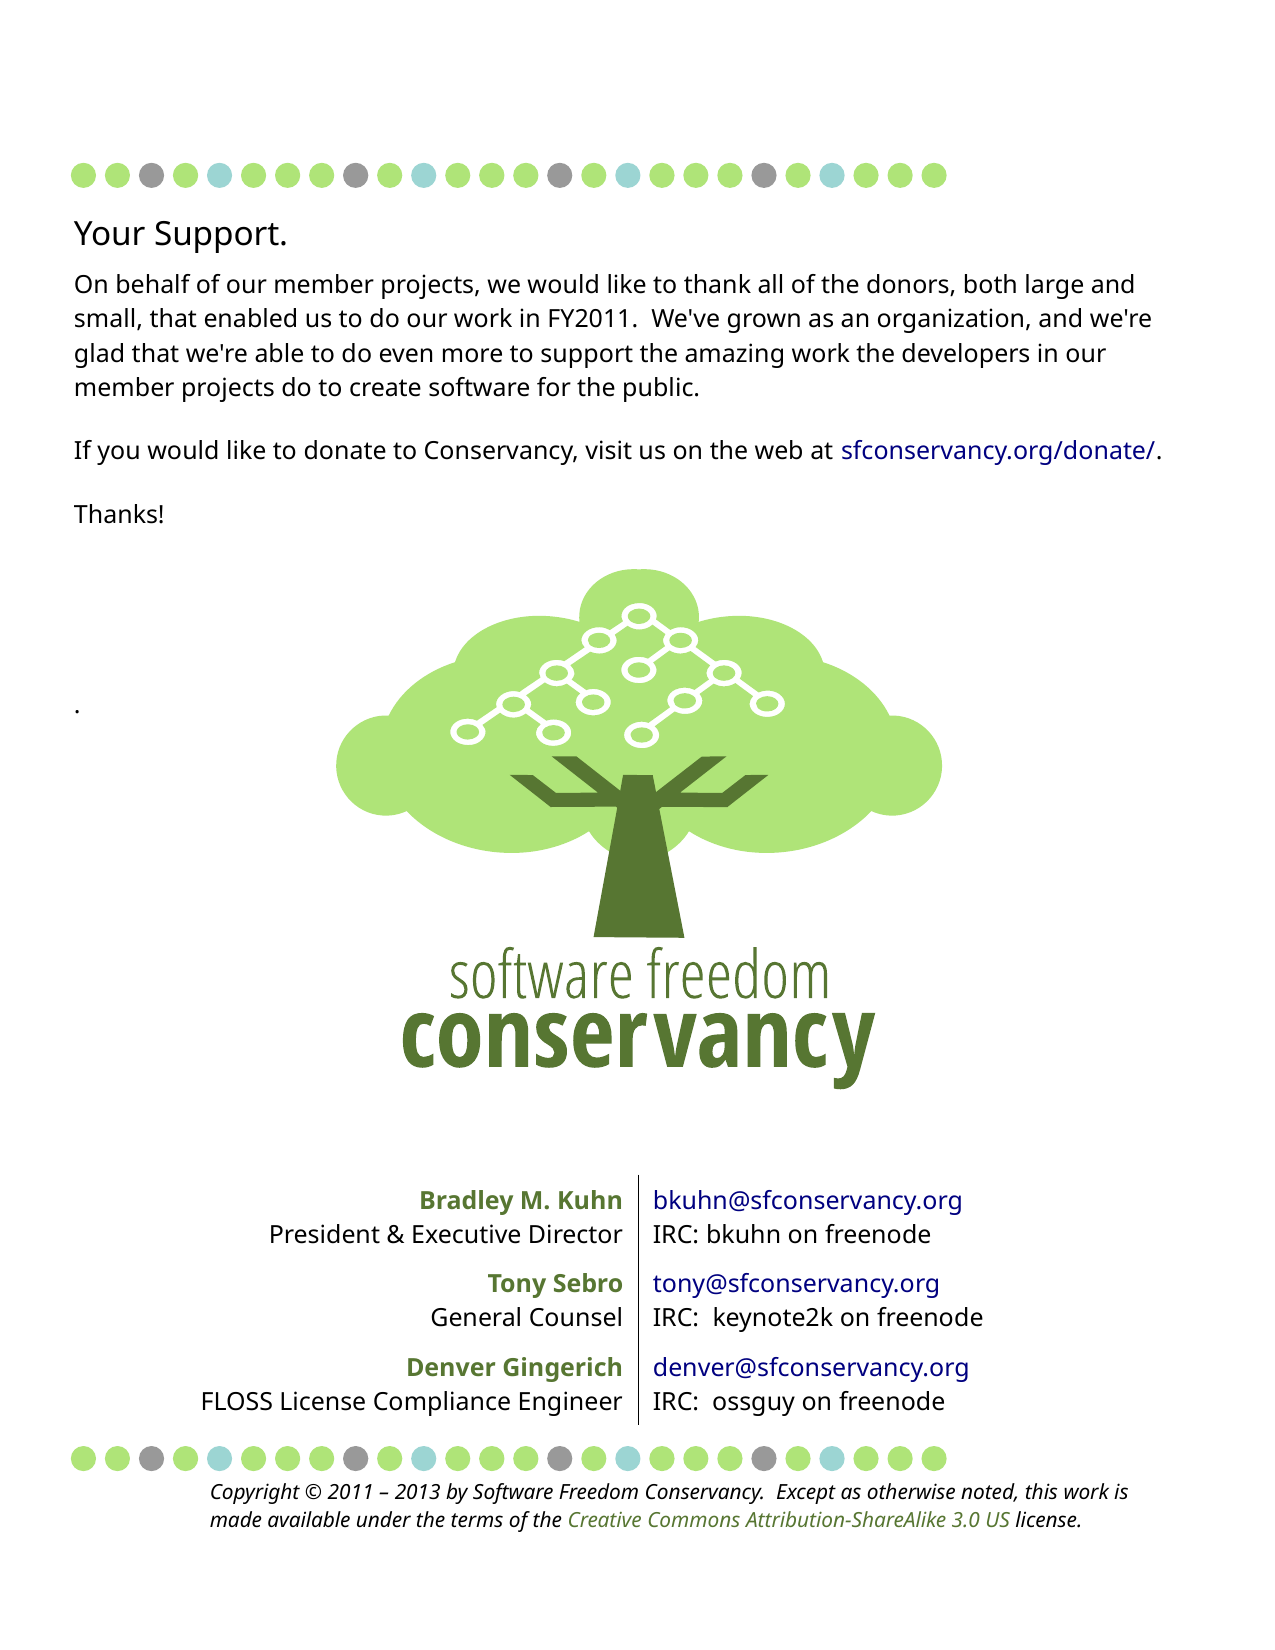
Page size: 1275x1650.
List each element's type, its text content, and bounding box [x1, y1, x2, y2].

table_cell Tony Sebro General Counsel [133, 1258, 638, 1342]
table_cell tony@sfconservancy.org IRC: keynote2k on freenode [639, 1258, 1143, 1342]
table_header bkuhn@sfconservancy.org IRC: bkuhn on freenode [639, 1175, 1143, 1258]
text_box Copyright © 2011 – 2013 by Software Freedom Conservancy. Except as otherwise noted, this work is made available under the terms of the Creative Commons Attribution-ShareAlike 3.0 US license. [195, 1470, 1156, 1562]
table_header Bradley M. Kuhn President & Executive Director [133, 1175, 638, 1258]
list Your Support. On behalf of our member projects, we would like to thank all of the donors, both large and small, that enabled us to do our work in FY2011. We've grown as an organization, and we're glad that we're able to do even more to support the amazing work the developers in our member projects do to create software for the public. If you would like to donate to Conservancy, visit us on the web at sfconservancy.org/donate/. Thanks! . [73, 210, 1196, 706]
table_cell Denver Gingerich FLOSS License Compliance Engineer [133, 1342, 638, 1425]
table_cell denver@sfconservancy.org IRC: ossguy on freenode [639, 1342, 1143, 1425]
